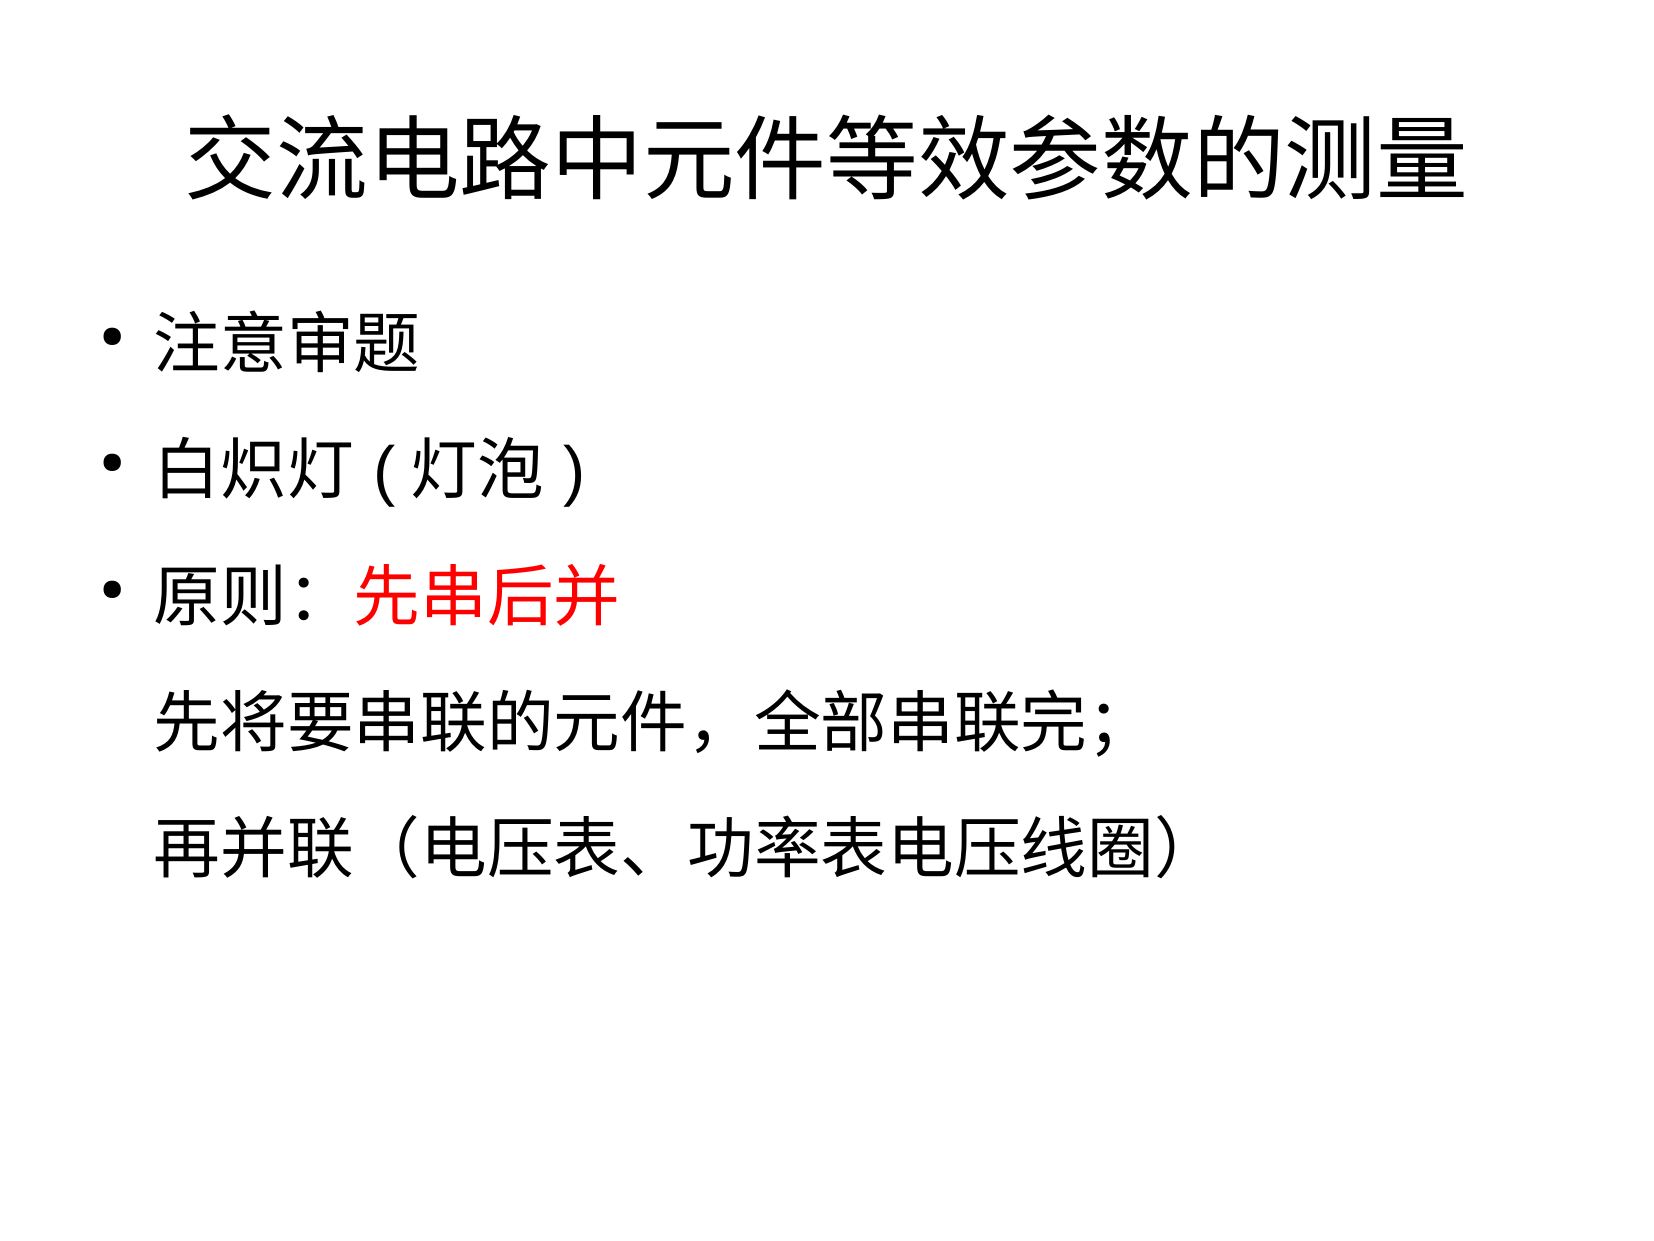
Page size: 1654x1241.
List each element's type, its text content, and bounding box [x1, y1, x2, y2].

list 注意审题 白炽灯(灯泡) 原则：先串后并 先将要串联的元件，全部串联完； 再并联（电压表、功率表电压线圈） [82, 290, 1571, 1010]
title 交流电路中元件等效参数的测量 [82, 49, 1571, 257]
